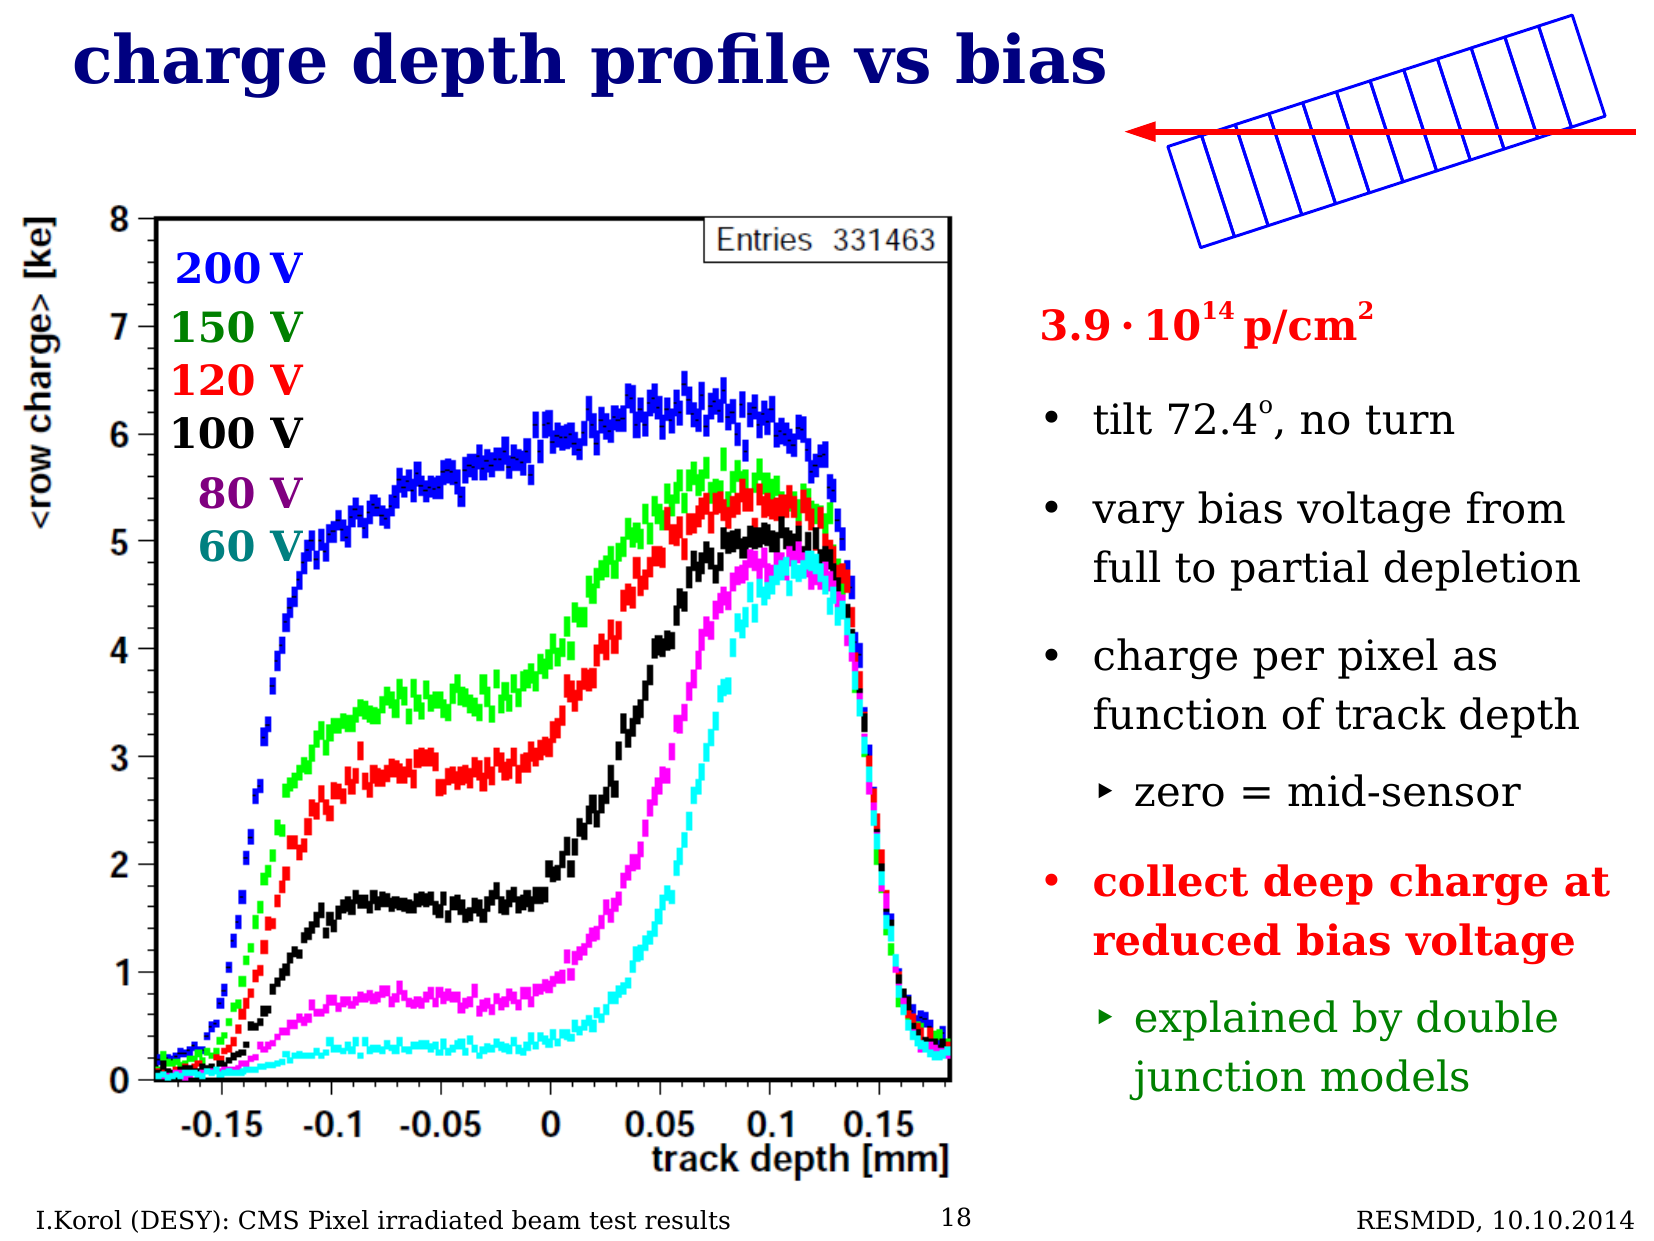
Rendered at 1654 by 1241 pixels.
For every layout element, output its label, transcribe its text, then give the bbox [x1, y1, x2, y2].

text_box 120 V [168, 345, 303, 395]
text_box 150 V [168, 292, 303, 342]
picture [7, 193, 979, 1192]
title charge depth profile vs bias [0, 20, 1182, 100]
list 3.9 · 1014 p/cm2 tilt 72.4o, no turn vary bias voltage from full to partial depletion charge per pixel as function of track depth zero = mid-sensor collect deep charge at reduced bias voltage explained by double junction models [1039, 285, 1628, 1090]
text_box 200 V [174, 233, 303, 292]
text_box 60 V [197, 511, 303, 561]
text_box 100 V [168, 398, 303, 448]
text_box 80 V [197, 458, 303, 508]
